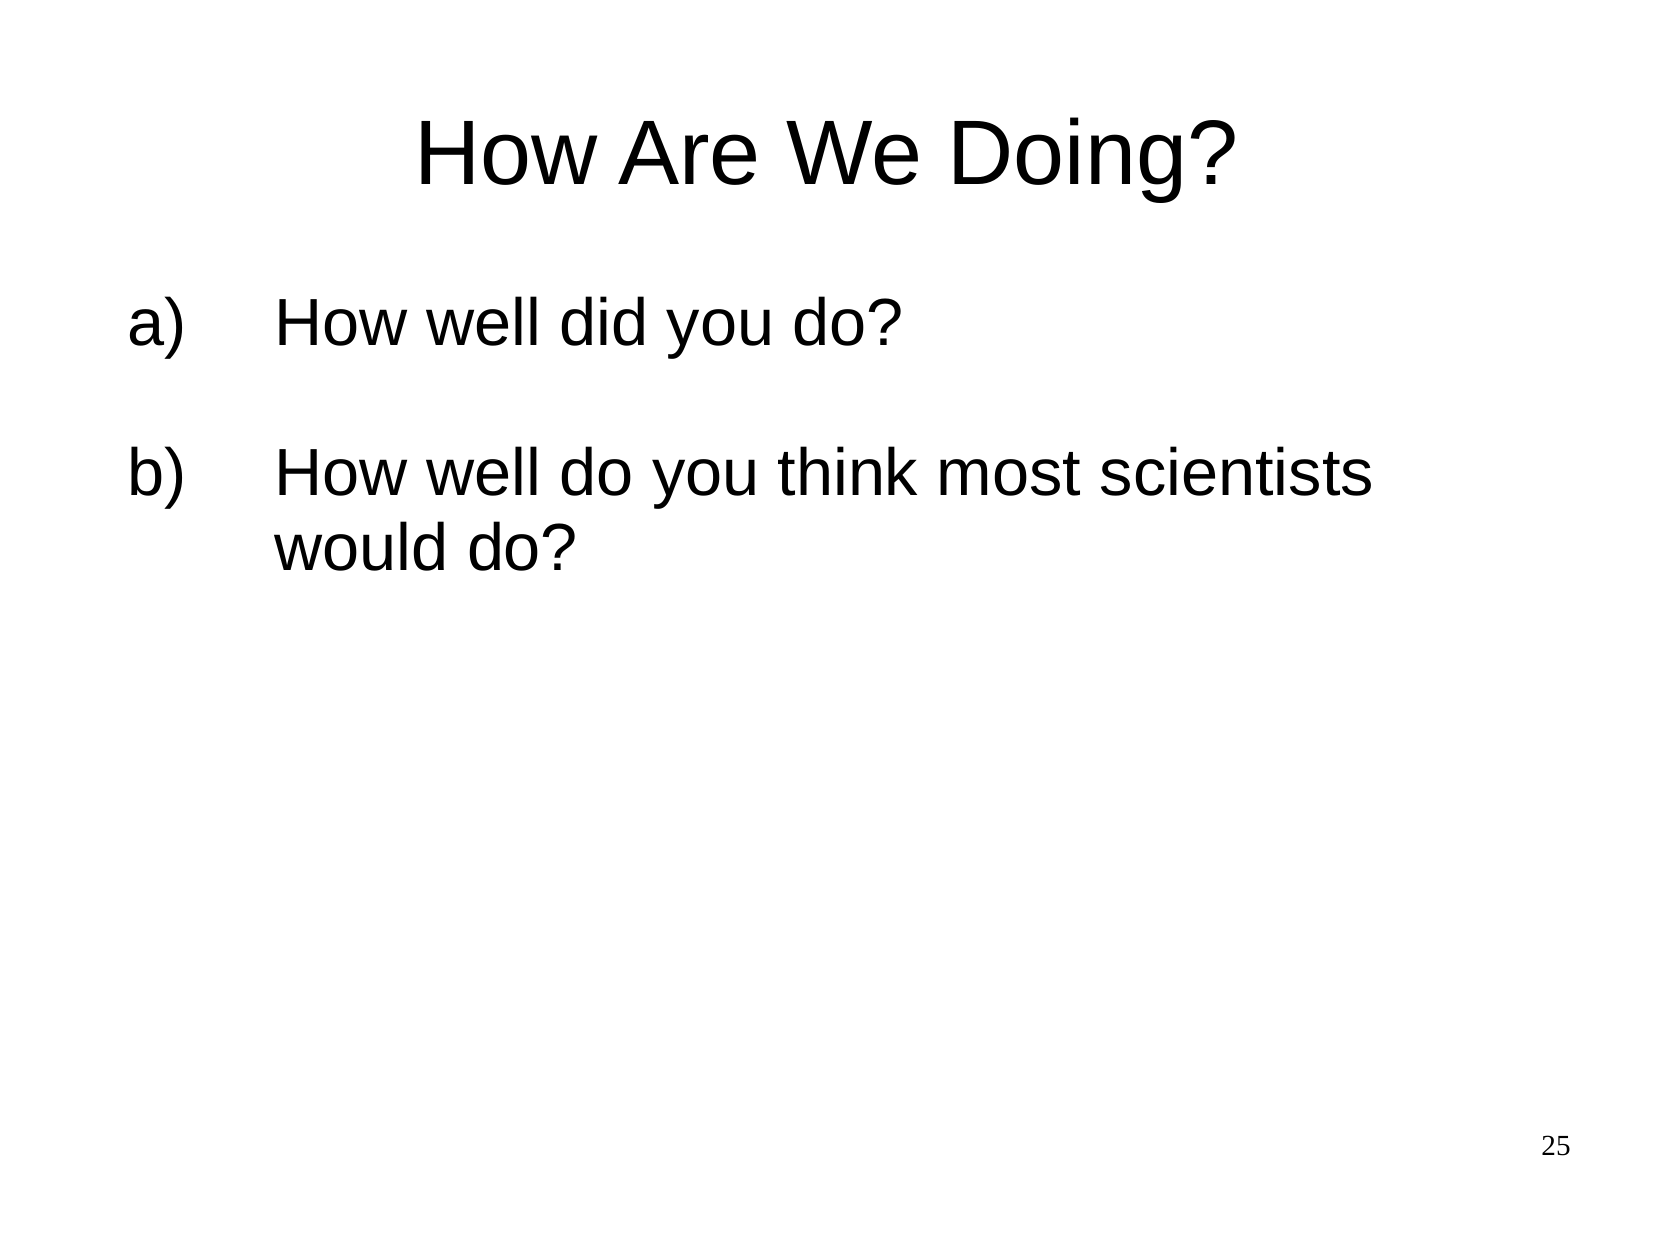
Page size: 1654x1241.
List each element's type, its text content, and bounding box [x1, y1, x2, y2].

text_box a) How well did you do? b) How well do you think most scientists would do? [112, 277, 1391, 591]
title How Are We Doing? [82, 49, 1571, 257]
